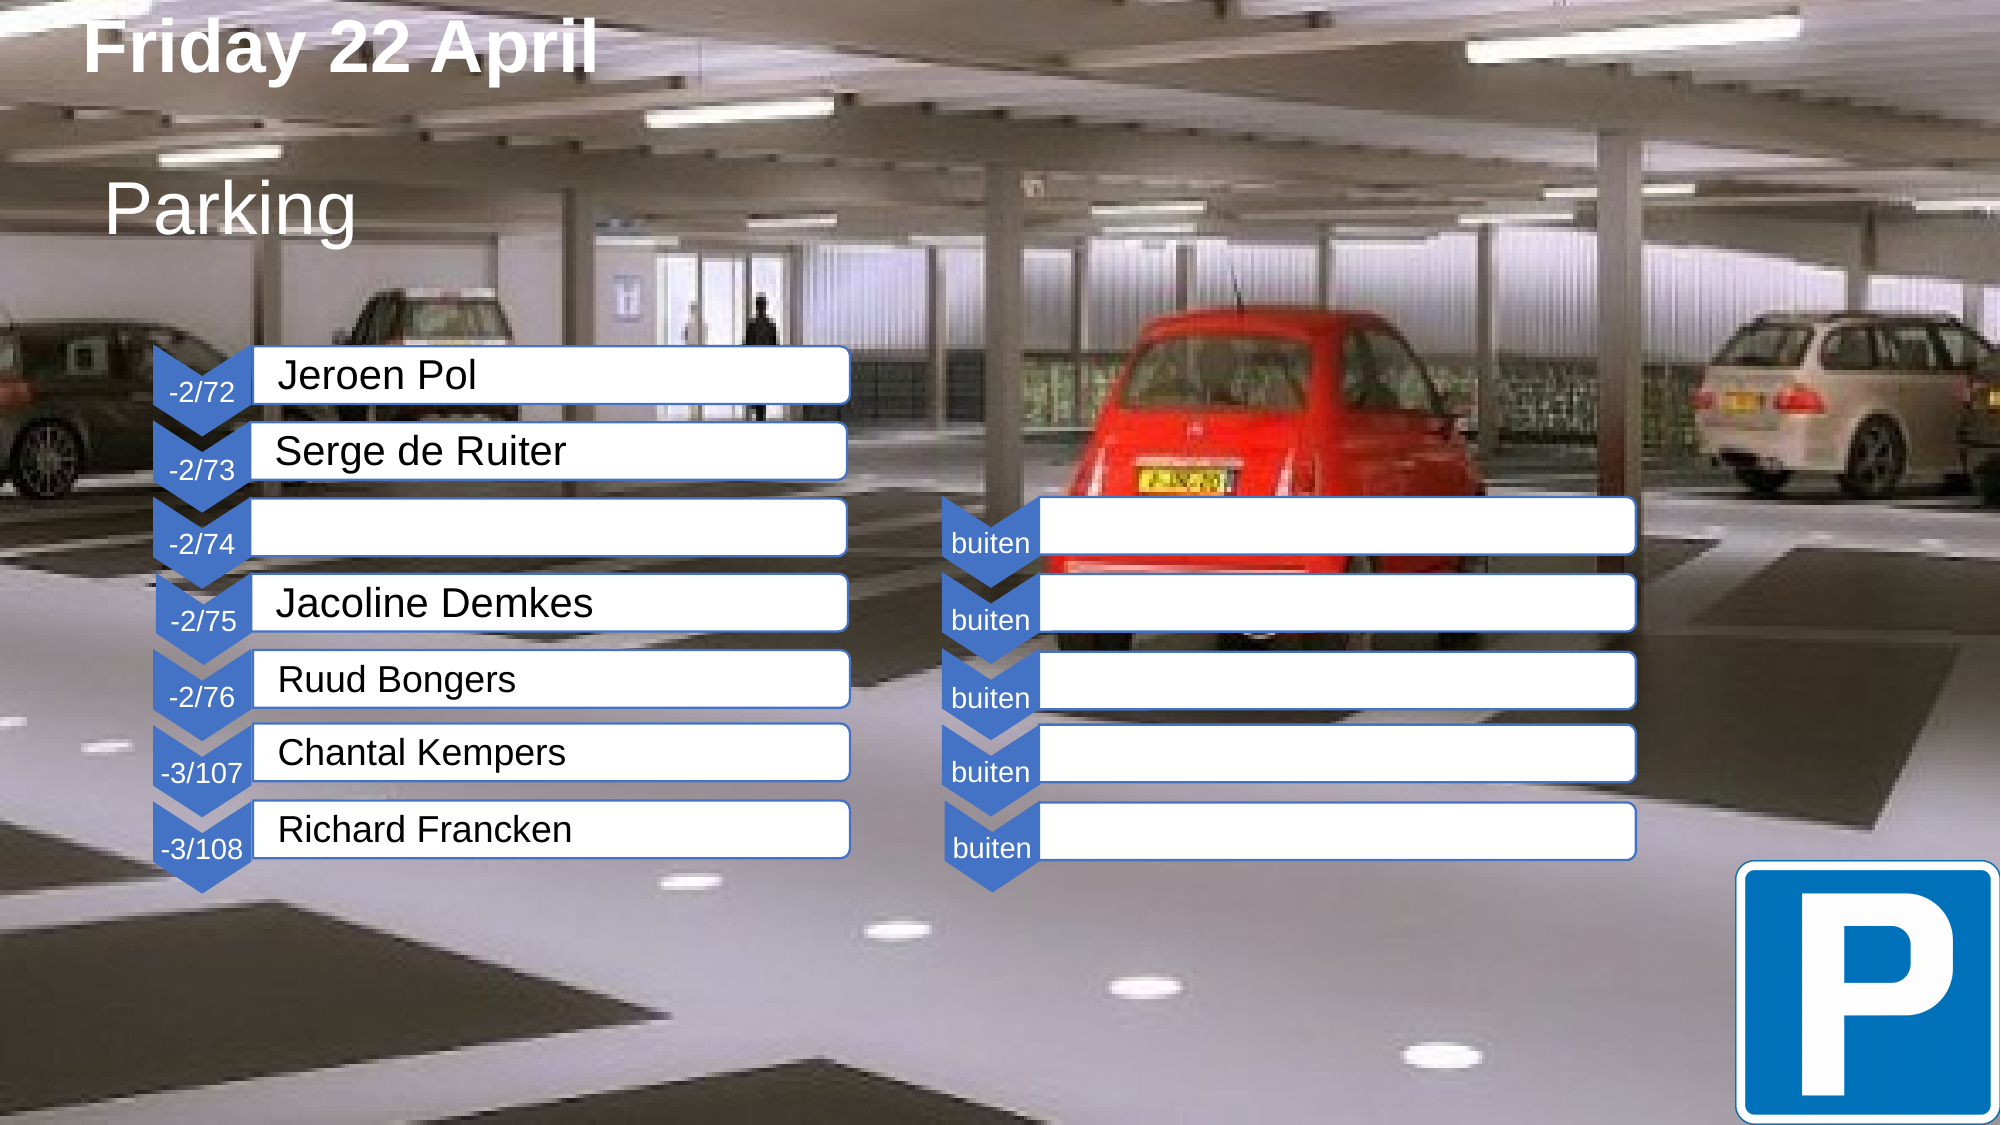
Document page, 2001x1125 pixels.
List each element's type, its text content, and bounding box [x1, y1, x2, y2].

text_box buiten [945, 802, 1039, 892]
text_box [1039, 651, 1636, 710]
text_box [67, 174, 738, 318]
text_box [1039, 573, 1636, 632]
text_box Jeroen Pol [253, 346, 850, 404]
text_box buiten [942, 573, 1039, 663]
picture [0, 0, 2000, 1125]
text_box buiten [942, 650, 1039, 739]
text_box -2/73 [154, 422, 251, 512]
text_box Chantal Kempers [253, 723, 850, 782]
text_box Ruud Bongers [253, 650, 850, 708]
text_box buiten [942, 497, 1039, 587]
text_box -3/108 [154, 803, 251, 893]
text_box [1038, 496, 1636, 555]
text_box buiten [942, 726, 1039, 816]
text_box [1039, 724, 1636, 783]
text_box -3/107 [154, 727, 251, 817]
text_box [1039, 802, 1636, 861]
text_box -2/74 [154, 498, 250, 588]
text_box -2/72 [154, 346, 251, 436]
text_box Jacoline Demkes [251, 573, 849, 632]
text_box -2/76 [154, 651, 251, 740]
title Friday 22 April Parking [67, 0, 1951, 142]
text_box -2/75 [157, 574, 251, 664]
text_box Serge de Ruiter [250, 422, 848, 480]
text_box [250, 498, 848, 557]
text_box Richard Francken [253, 800, 850, 859]
